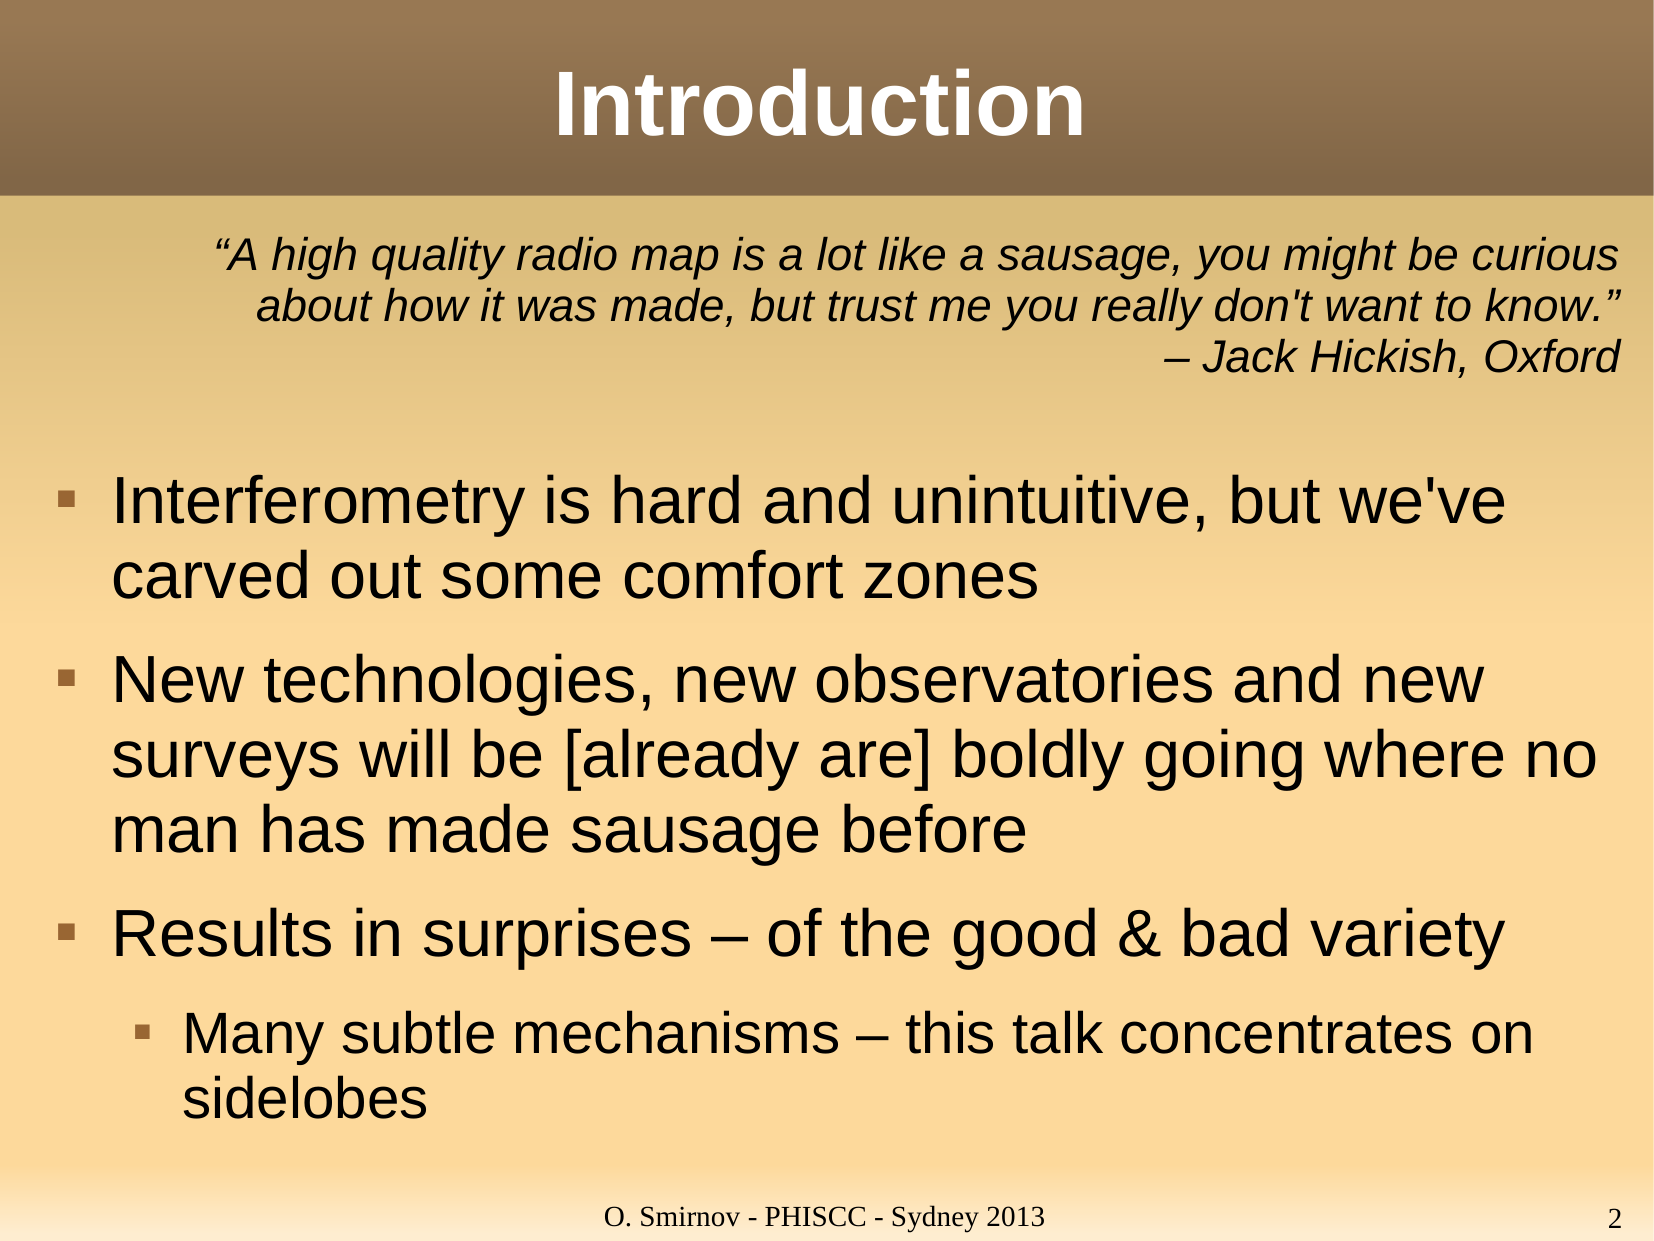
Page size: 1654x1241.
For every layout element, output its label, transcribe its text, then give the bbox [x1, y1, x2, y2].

list “A high quality radio map is a lot like a sausage, you might be curious about how it was made, but trust me you really don't want to know.” – Jack Hickish, Oxford Interferometry is hard and unintuitive, but we've carved out some comfort zones New technologies, new observatories and new surveys will be [already are] boldly going where no man has made sausage before Results in surprises – of the good & bad variety Many subtle mechanisms – this talk concentrates on sidelobes [40, 228, 1621, 1131]
title Introduction [76, 0, 1565, 208]
picture [0, 0, 1654, 1241]
